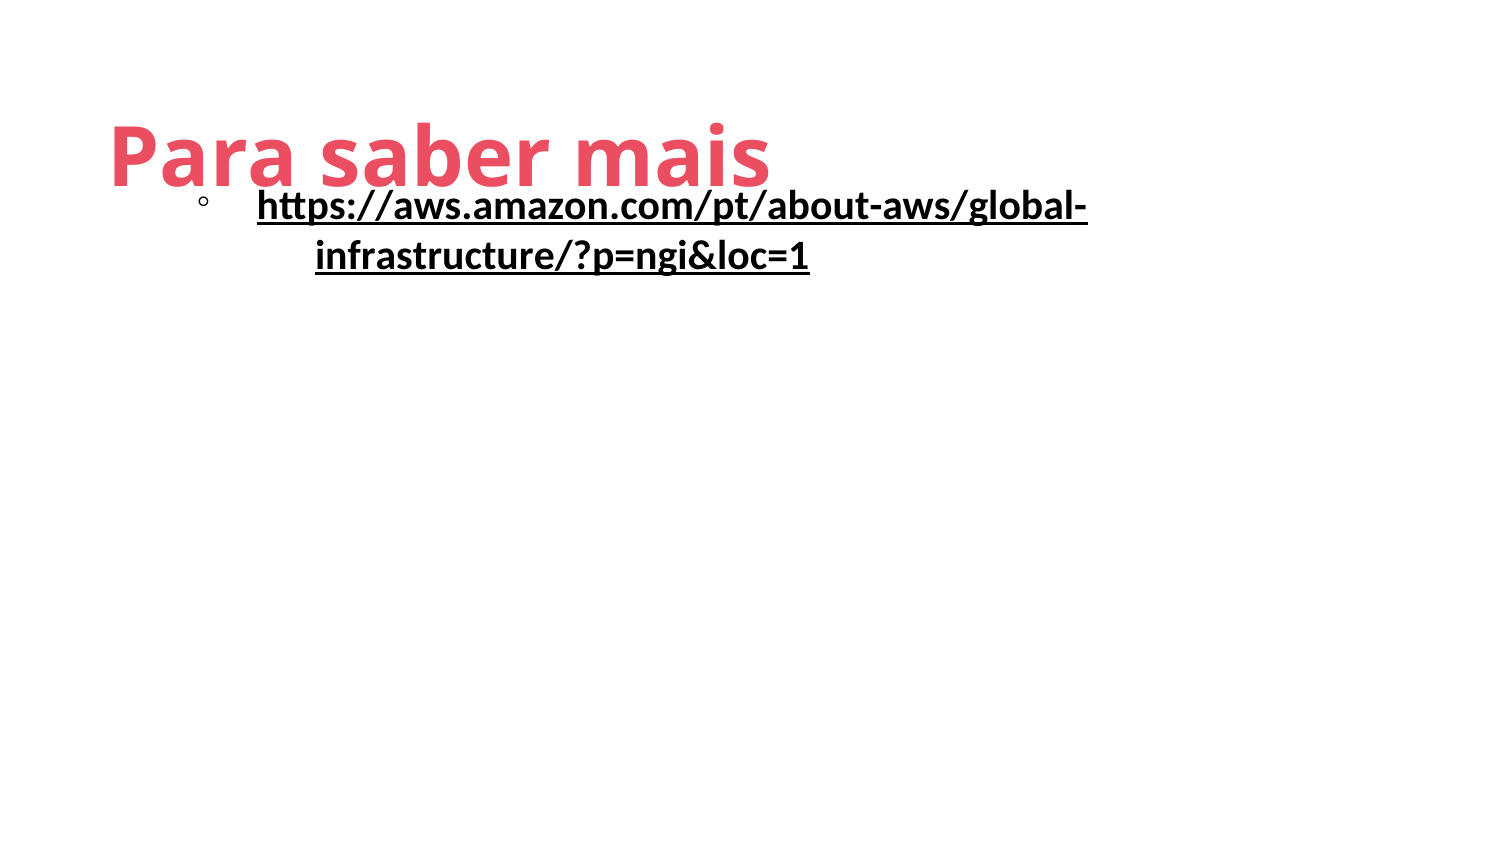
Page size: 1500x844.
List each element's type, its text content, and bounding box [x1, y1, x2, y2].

text_box https://aws.amazon.com/pt/about-aws/global-infrastructure/?p=ngi&loc=1 [0, 162, 1316, 730]
text_box Para saber mais [92, 73, 1408, 213]
